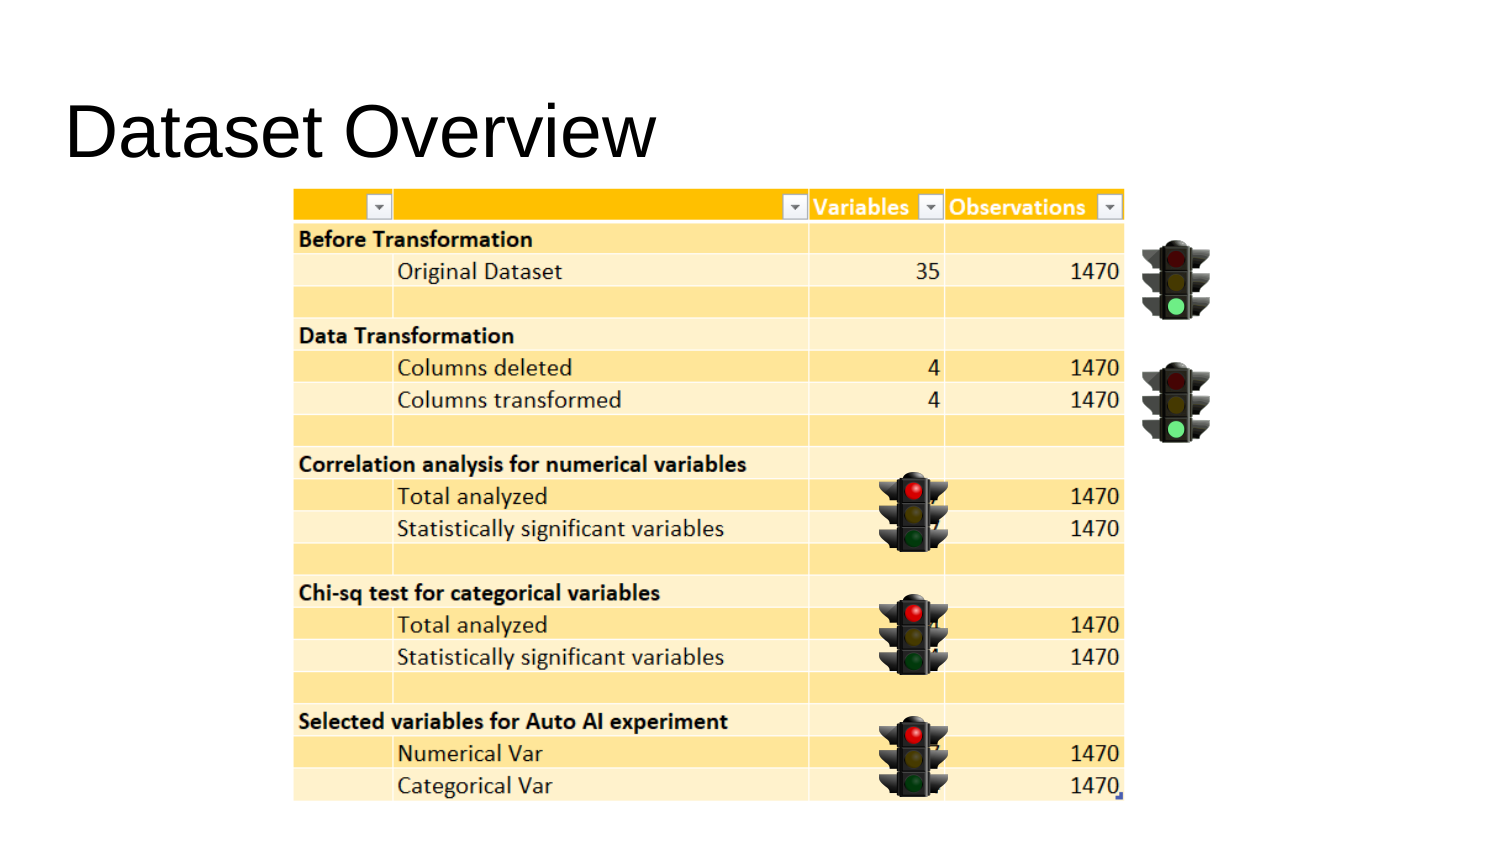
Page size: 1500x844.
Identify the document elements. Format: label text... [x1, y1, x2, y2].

picture [290, 184, 1128, 807]
picture [1142, 240, 1210, 321]
picture [1142, 362, 1210, 443]
title Dataset Overview [49, 67, 1488, 173]
